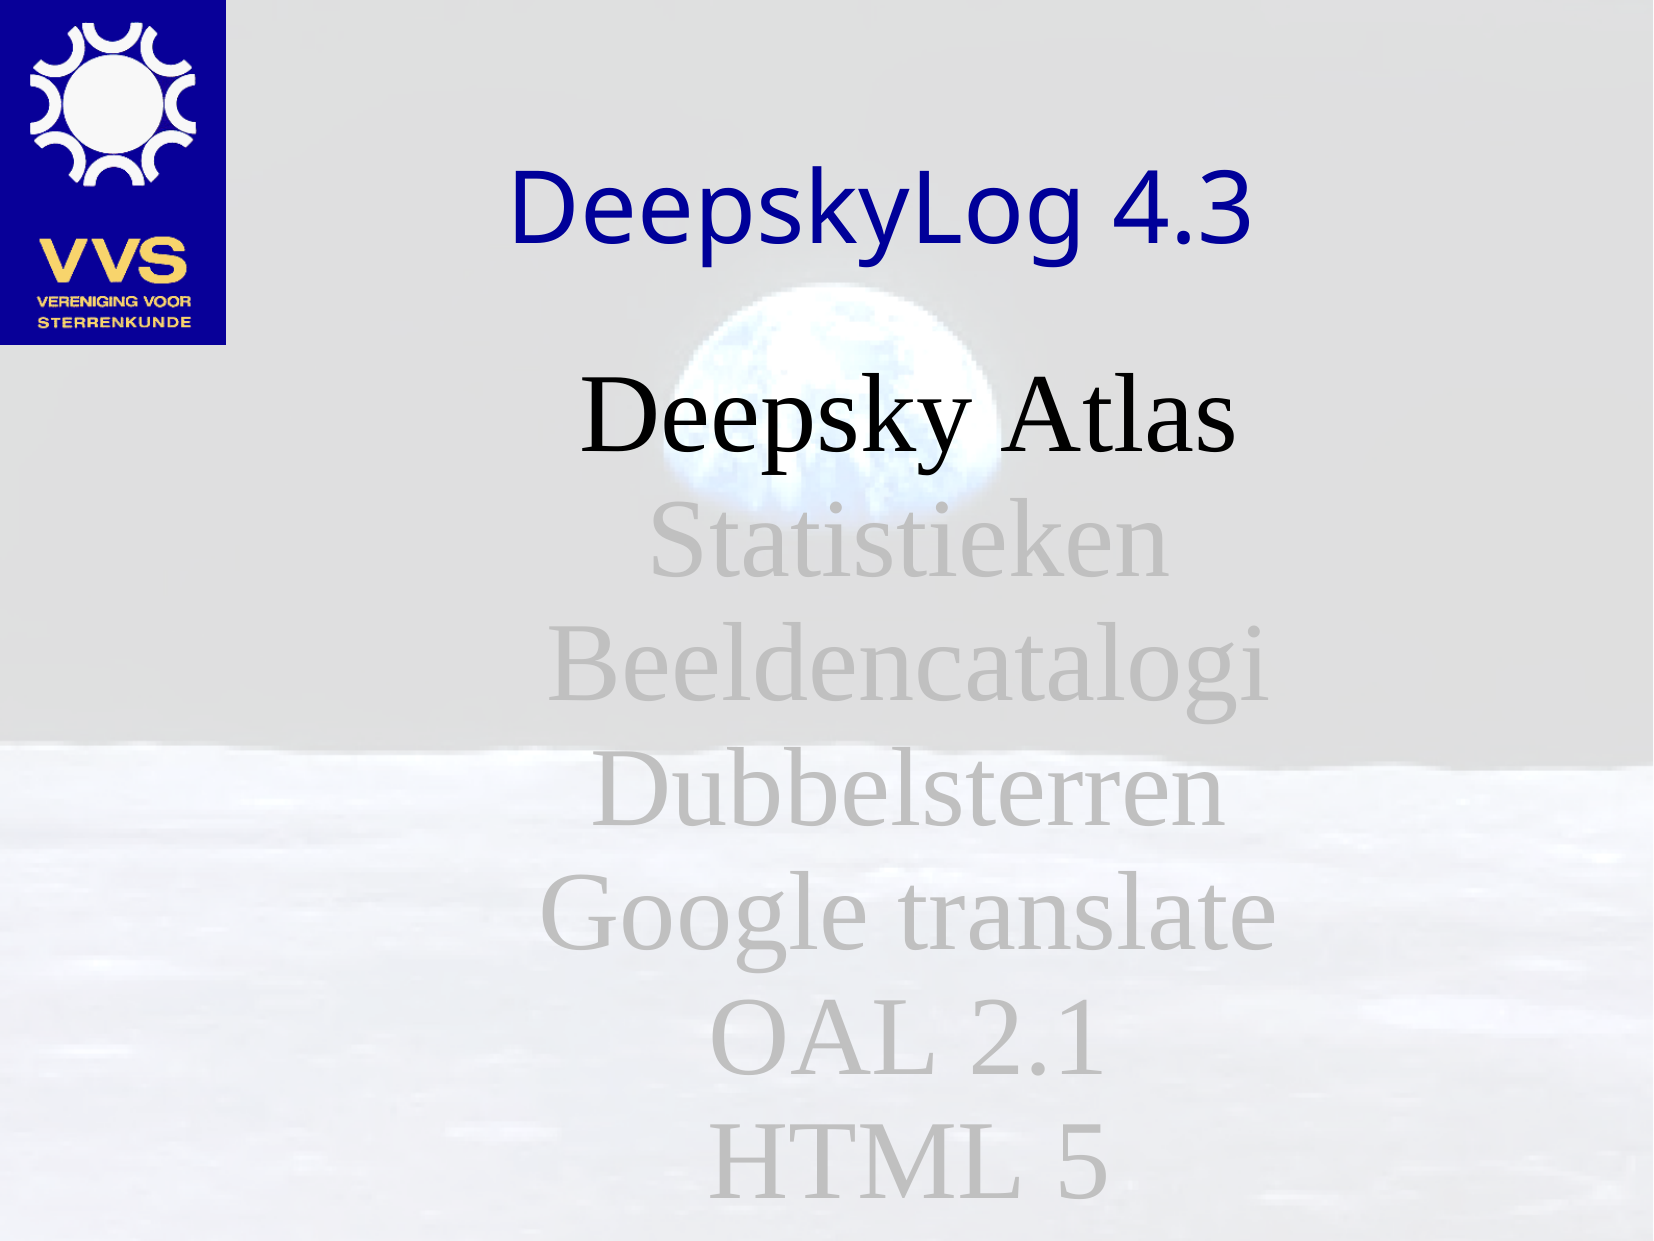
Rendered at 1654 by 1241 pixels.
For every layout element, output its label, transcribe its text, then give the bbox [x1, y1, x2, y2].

picture [0, 0, 226, 343]
title DeepskyLog 4.3 [341, 66, 1420, 342]
text_box Deepsky Atlas Statistieken Beeldencatalogi Dubbelsterren Google translate OAL 2.1 HTML 5 [0, 343, 1653, 1241]
